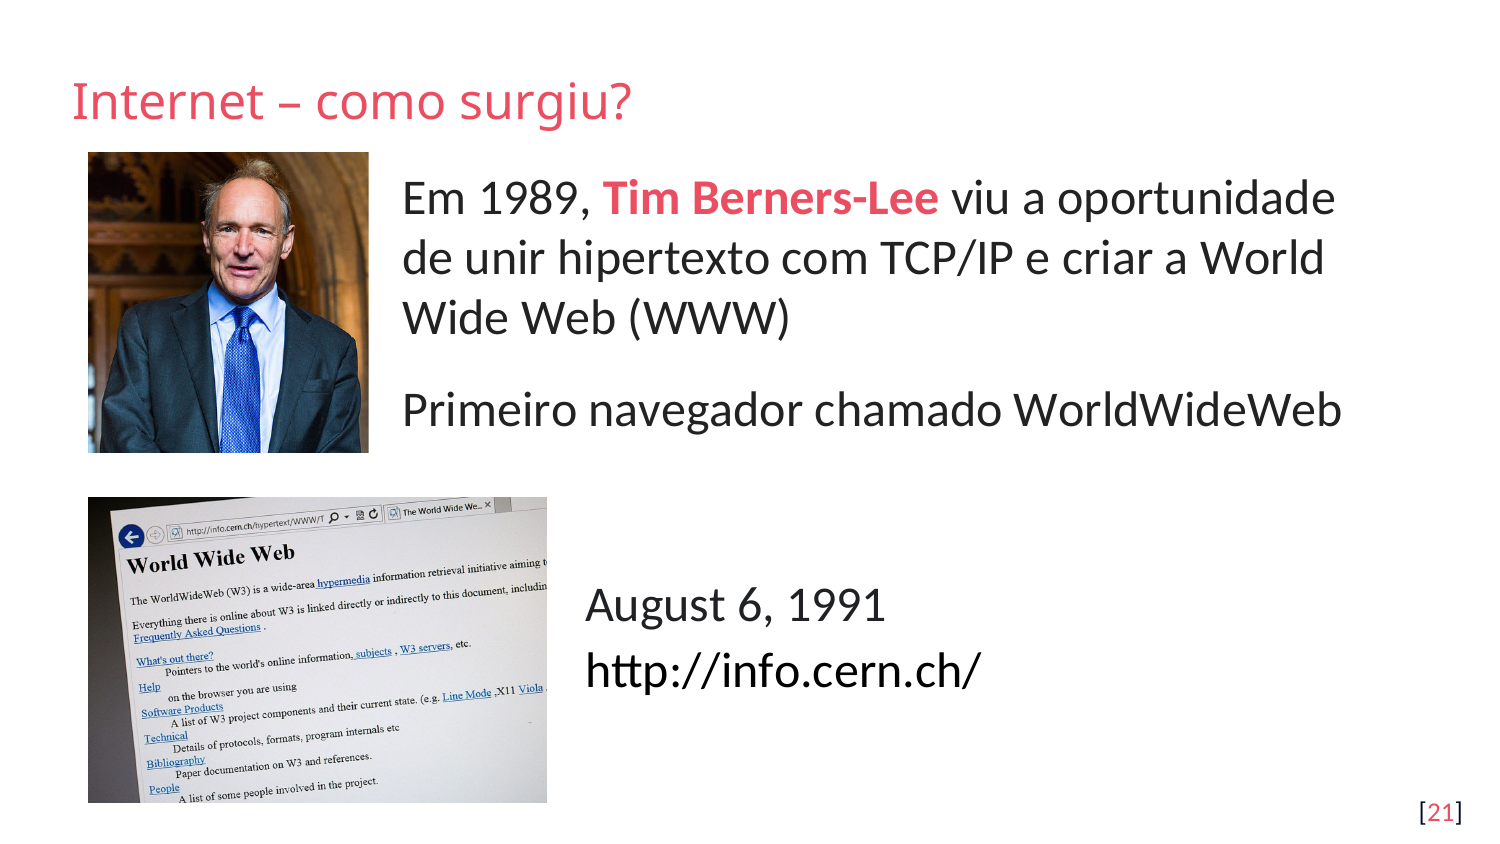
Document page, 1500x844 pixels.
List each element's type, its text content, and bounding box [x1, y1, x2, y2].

picture [88, 497, 547, 803]
picture [88, 152, 369, 453]
text_box Primeiro navegador chamado WorldWideWeb [387, 368, 1396, 445]
text_box Em 1989, Tim Berners-Lee viu a oportunidade de unir hipertexto com TCP/IP e criar a World Wide Web (WWW) [387, 156, 1396, 354]
text_box http://info.cern.ch/ [570, 641, 1048, 706]
slide_number [21] [1403, 779, 1494, 844]
text_box August 6, 1991 [570, 564, 1321, 641]
text_box Internet – como surgiu? [57, 45, 1274, 126]
